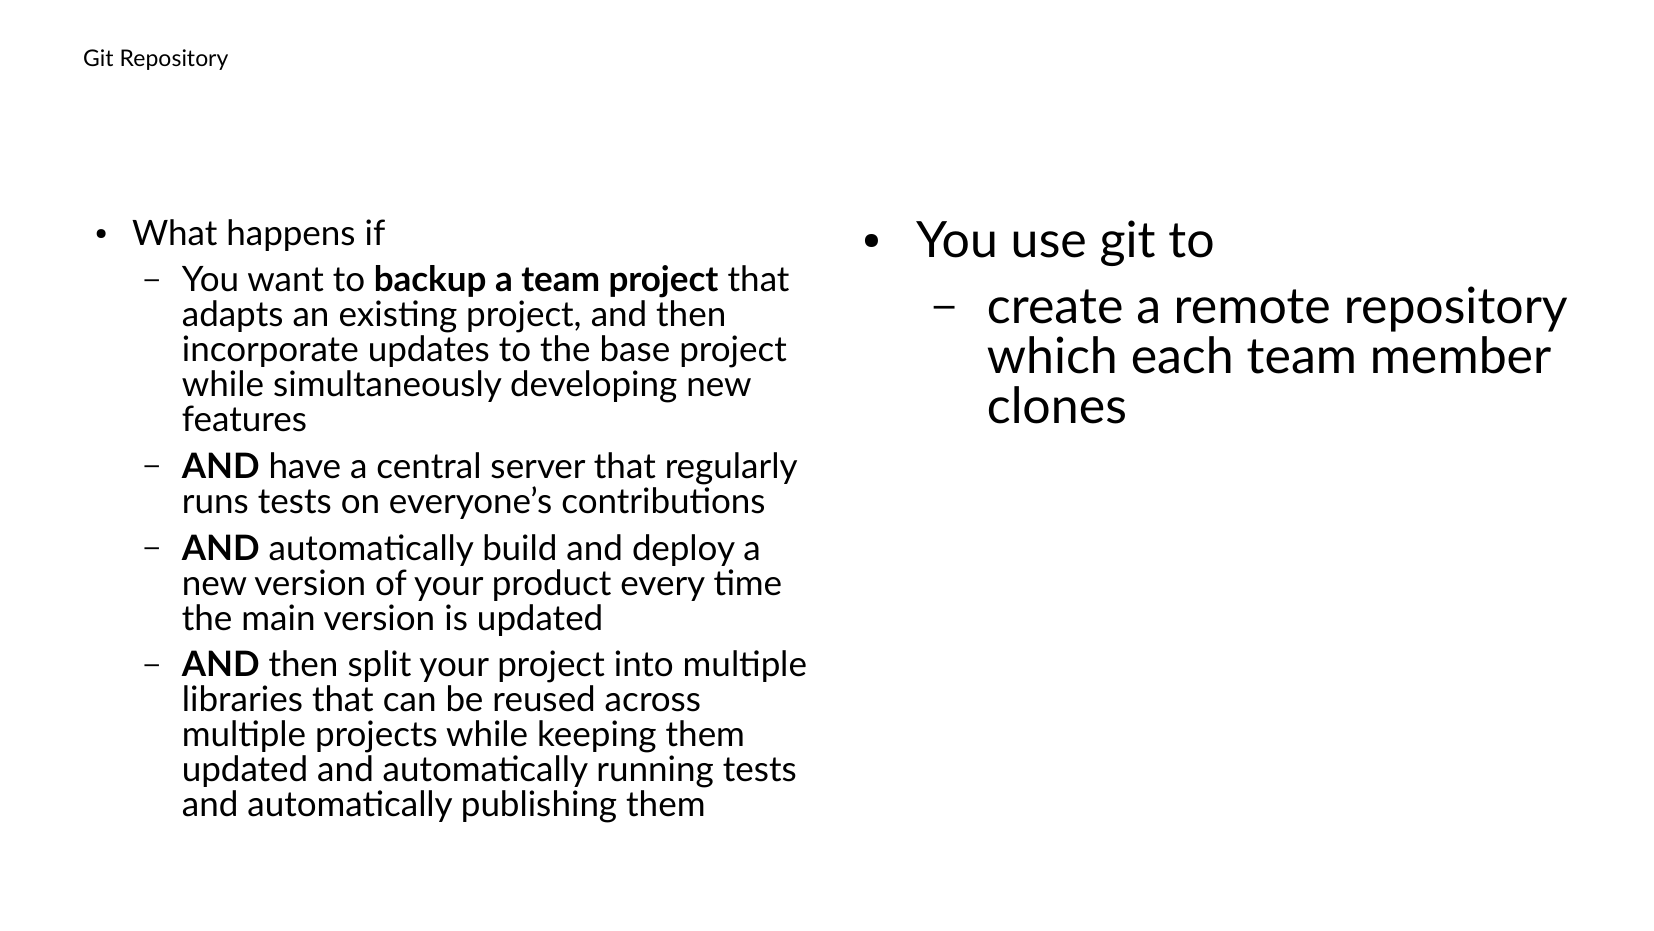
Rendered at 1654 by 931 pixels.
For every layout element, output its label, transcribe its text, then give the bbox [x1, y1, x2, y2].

list You use git to create a remote repository which each team member clones [845, 217, 1572, 839]
title Git Repository [83, 0, 1571, 119]
list What happens if You want to backup a team project that adapts an existing project, and then incorporate updates to the base project while simultaneously developing new features AND have a central server that regularly runs tests on everyone’s contributions AND automatically build and deploy a new version of your product every time the main version is updated AND then split your project into multiple libraries that can be reused across multiple projects while keeping them updated and automatically running tests and automatically publishing them [82, 217, 809, 839]
